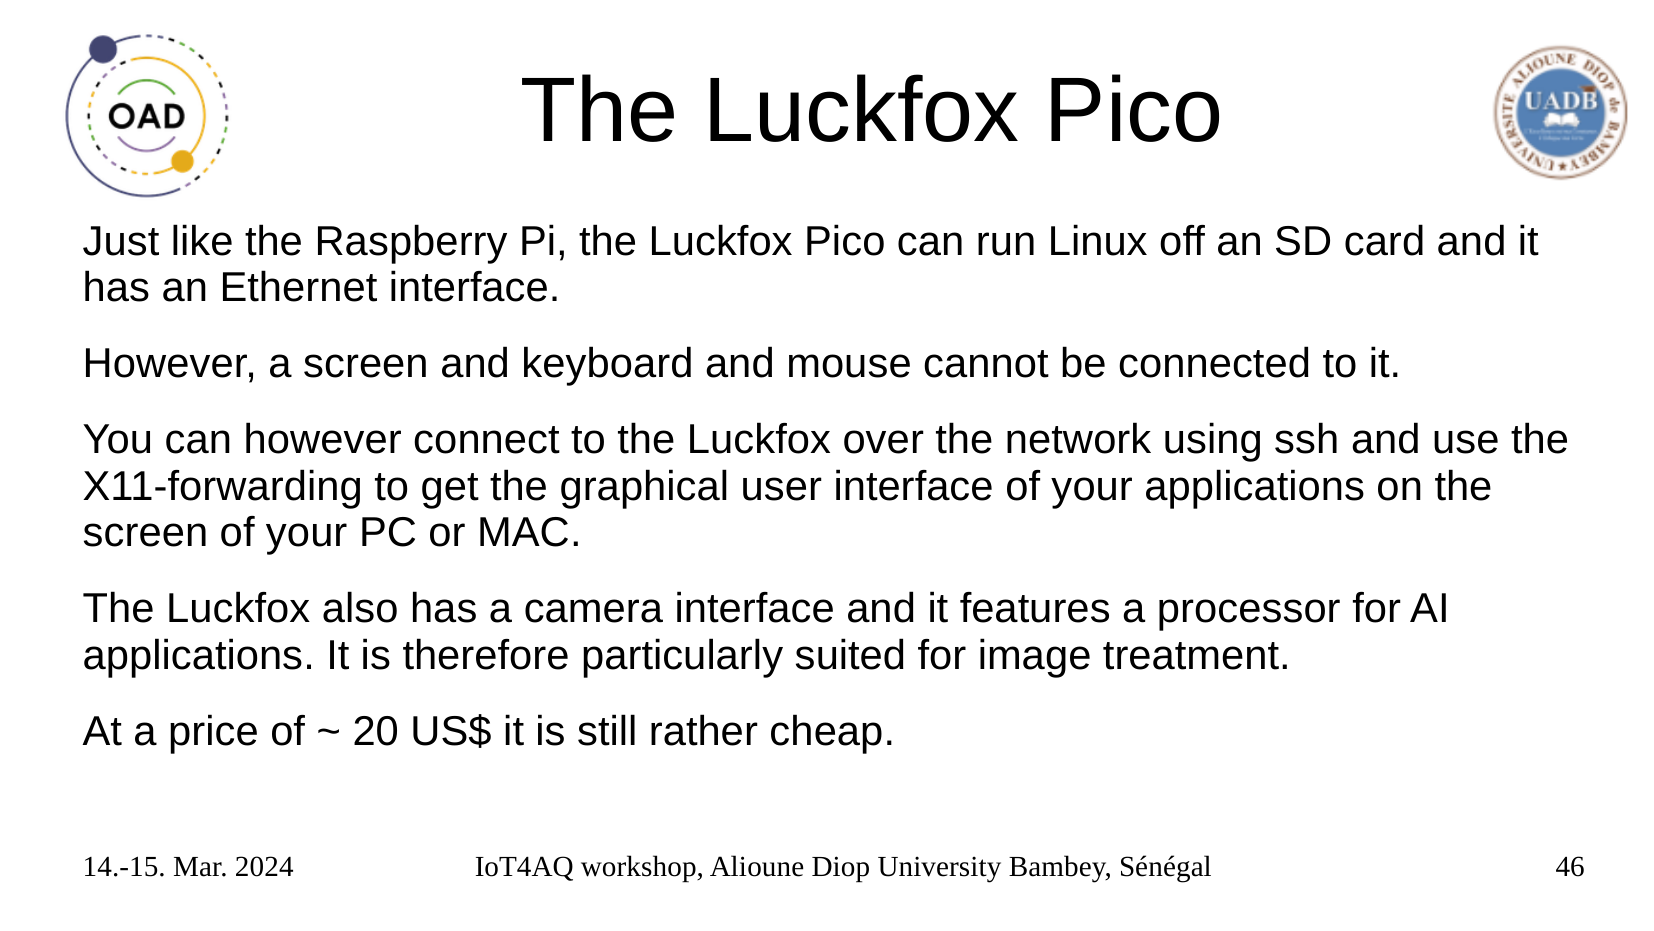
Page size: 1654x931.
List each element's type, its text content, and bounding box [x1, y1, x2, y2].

picture [1482, 37, 1641, 188]
picture [25, 20, 263, 218]
title The Luckfox Pico [301, 32, 1469, 188]
list Just like the Raspberry Pi, the Luckfox Pico can run Linux off an SD card and it has an Ethernet interface. However, a screen and keyboard and mouse cannot be connected to it. You can however connect to the Luckfox over the network using ssh and use the X11-forwarding to get the graphical user interface of your applications on the screen of your PC or MAC. The Luckfox also has a camera interface and it features a processor for AI applications. It is therefore particularly suited for image treatment. At a price of ~ 20 US$ it is still rather cheap. [82, 217, 1571, 757]
